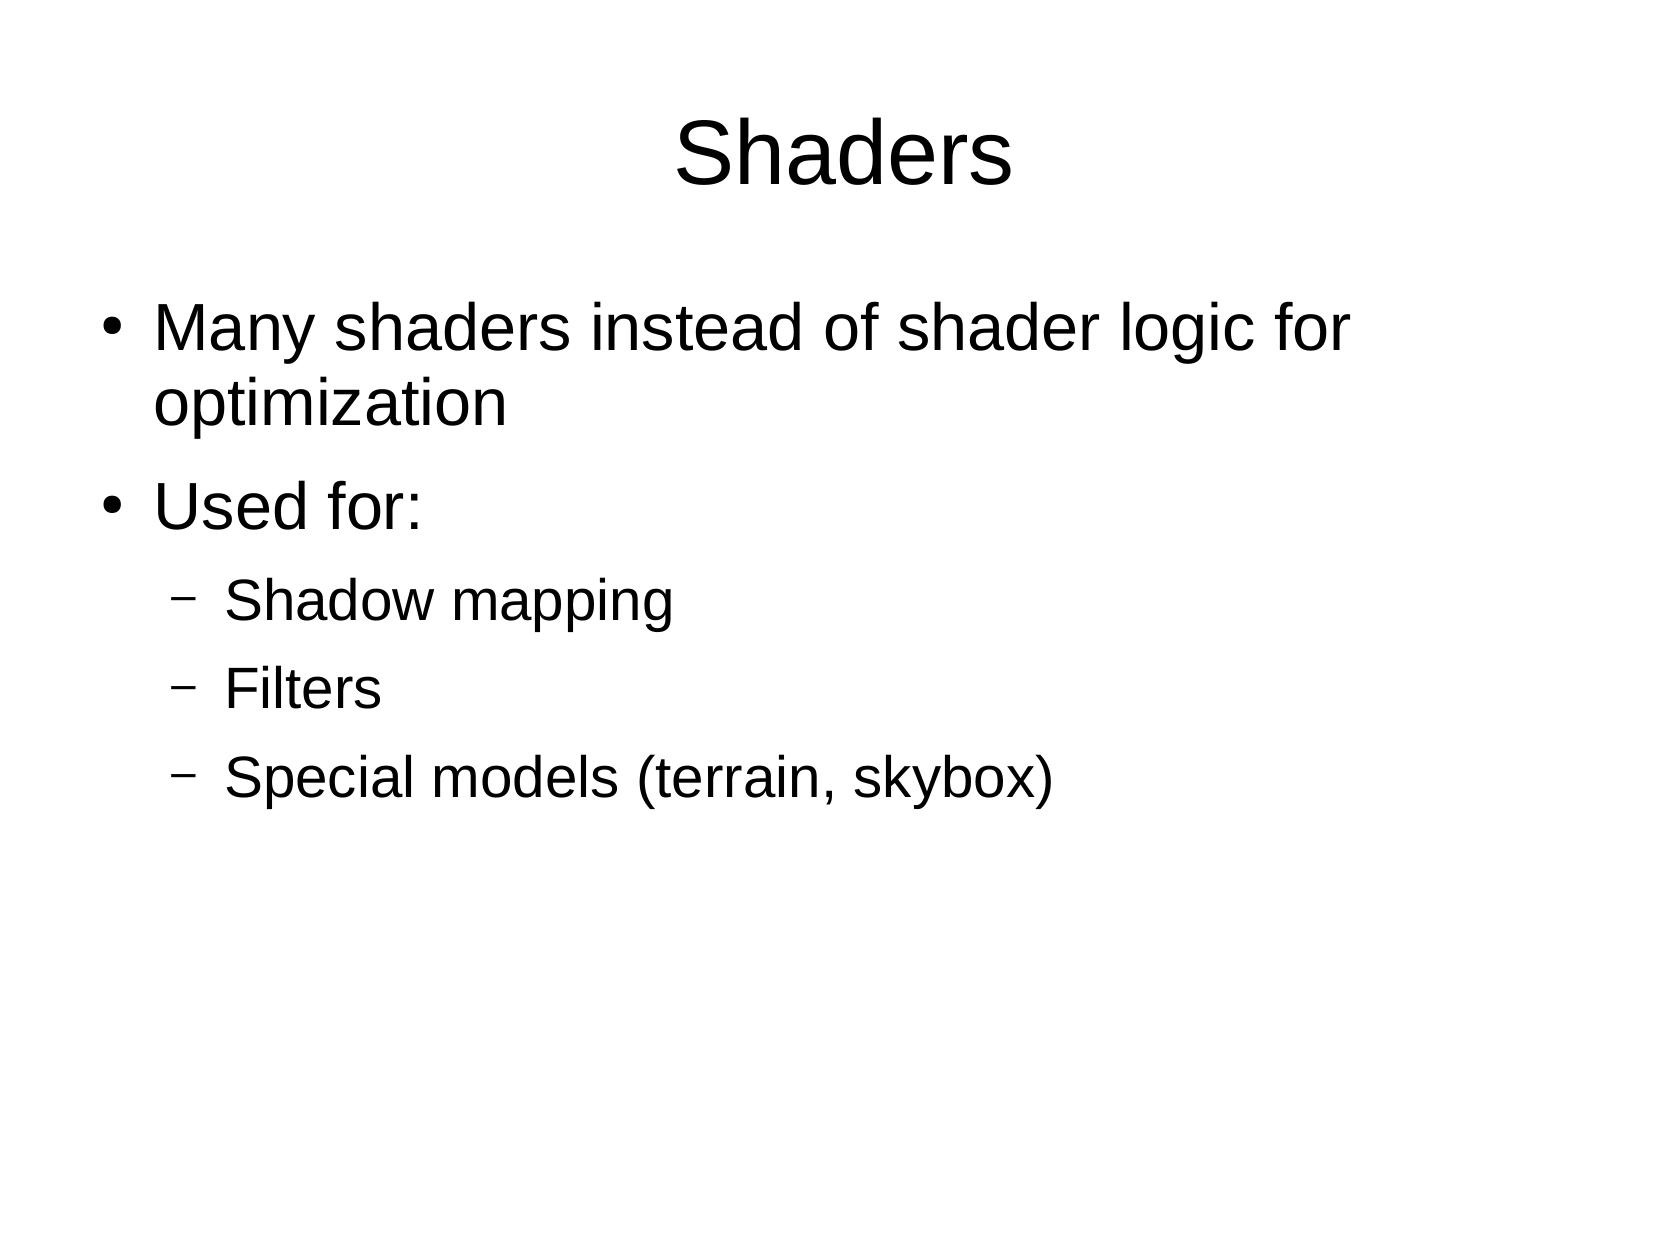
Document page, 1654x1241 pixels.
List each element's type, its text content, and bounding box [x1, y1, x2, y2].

title Shaders [82, 49, 1571, 257]
list Many shaders instead of shader logic for optimization Used for: Shadow mapping Filters Special models (terrain, skybox) [82, 290, 1571, 1010]
